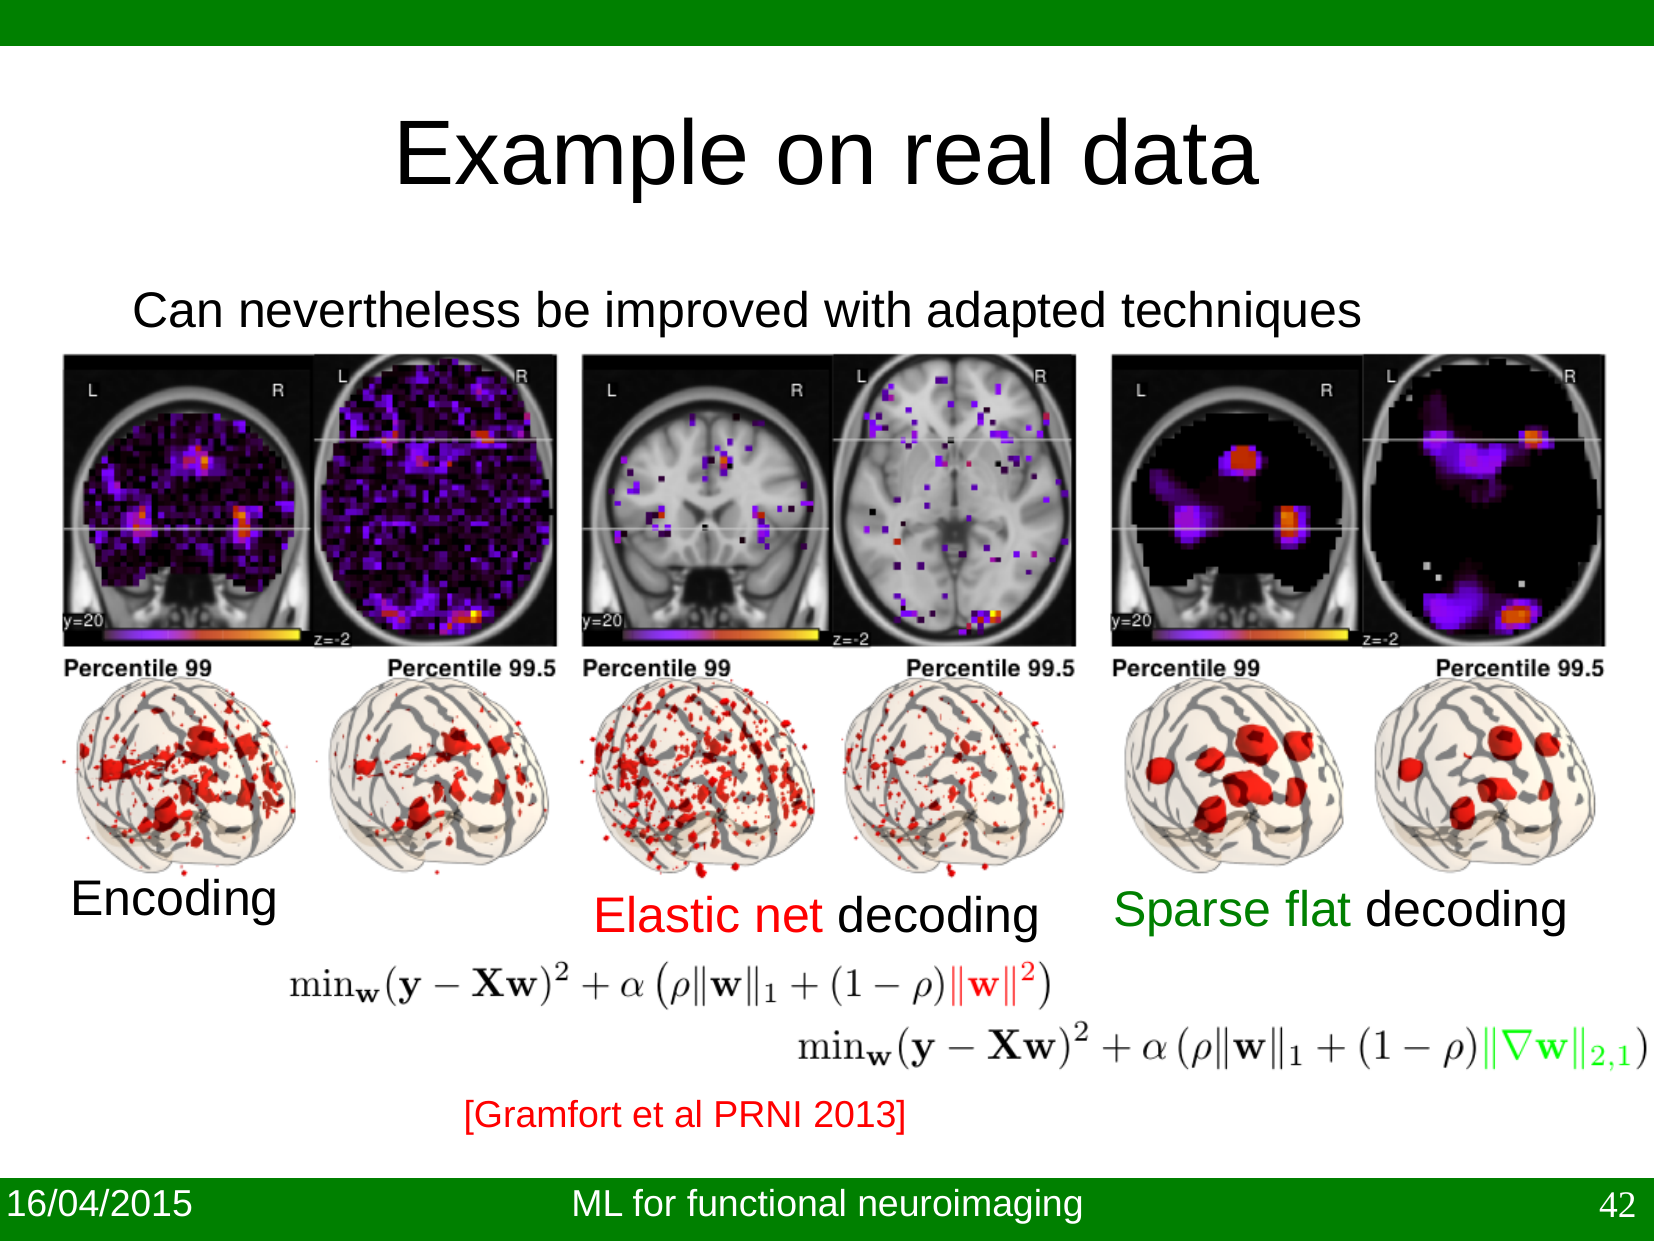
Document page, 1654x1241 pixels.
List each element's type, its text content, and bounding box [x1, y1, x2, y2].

text_box [Gramfort et al PRNI 2013] [448, 1086, 923, 1144]
picture [285, 951, 1052, 1012]
title Example on real data [82, 49, 1571, 257]
picture [794, 1019, 1654, 1073]
text_box Encoding [55, 862, 294, 934]
text_box Sparse flat decoding [1098, 874, 1607, 946]
text_box Elastic net decoding [578, 880, 1087, 952]
picture [55, 345, 1619, 886]
text_box Can nevertheless be improved with adapted techniques [118, 274, 1379, 346]
